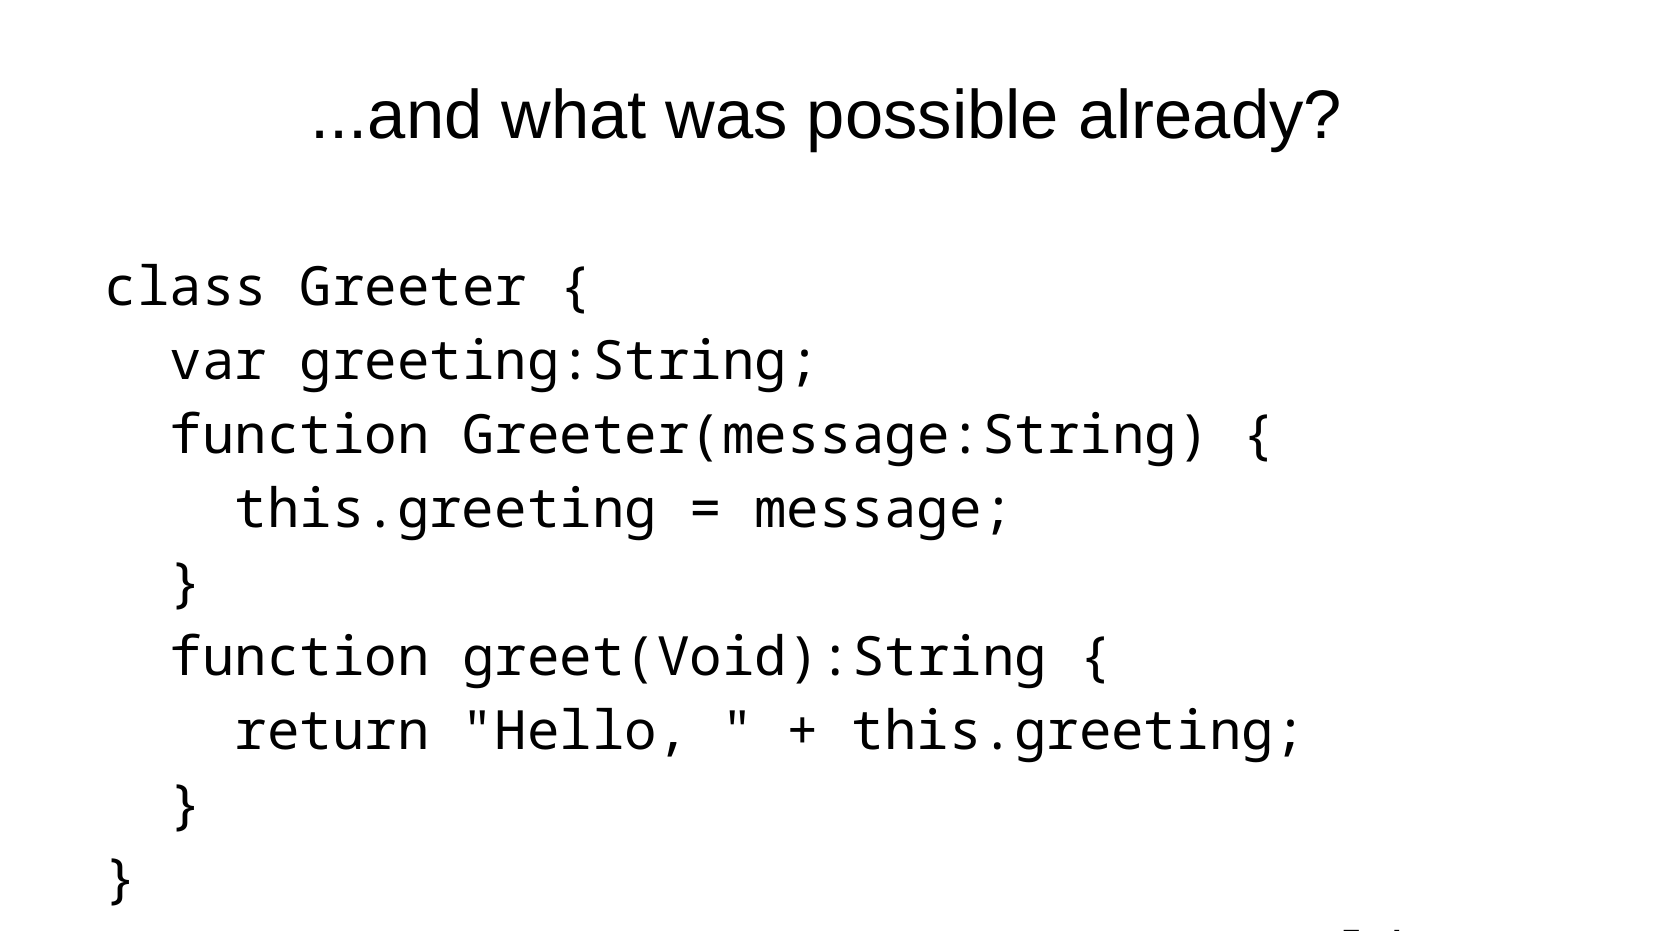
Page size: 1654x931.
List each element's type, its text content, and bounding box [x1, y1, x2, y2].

title ...and what was possible already? [82, 37, 1571, 193]
text_box class Greeter { var greeting:String; function Greeter(message:String) { this.greeting = message; } function greet(Void):String { return "Hello, " + this.greeting; } } var greeter:Greeter = new Greeter("world"); [90, 240, 1574, 853]
